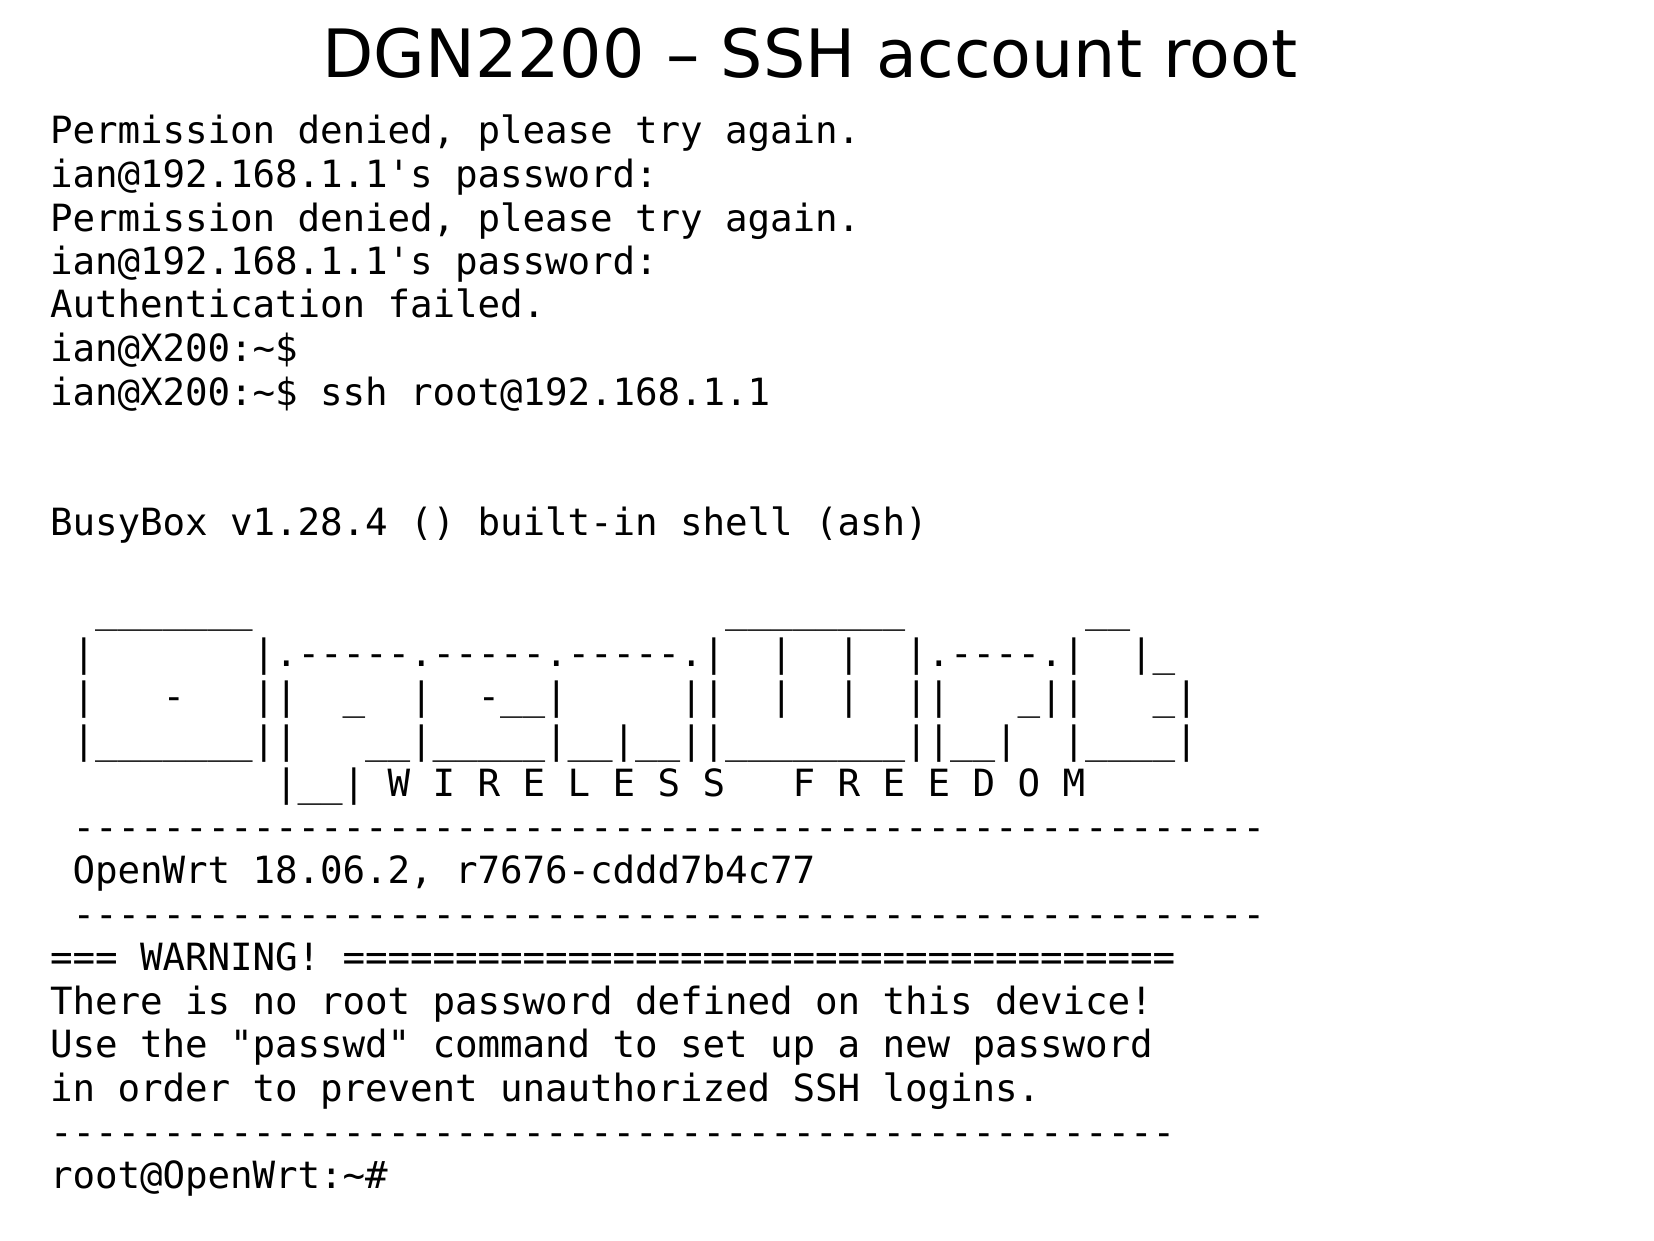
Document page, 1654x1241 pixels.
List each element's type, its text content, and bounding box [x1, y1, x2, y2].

title DGN2200 – SSH account root [0, 2, 1642, 107]
text_box Permission denied, please try again. ian@192.168.1.1's password: Permission denied, please try again. ian@192.168.1.1's password: Authentication failed. ian@X200:~$ ian@X200:~$ ssh root@192.168.1.1 BusyBox v1.28.4 () built-in shell (ash) _______ ________ __ | |.-----.-----.-----.| | | |.----.| |_ | - || _ | -__| || | | || _|| _| |_______|| __|_____|__|__||________||__| |____| |__| W I R E L E S S F R E E D O M ----------------------------------------------------- OpenWrt 18.06.2, r7676-cddd7b4c77 ----------------------------------------------------- === WARNING! ===================================== There is no root password defined on this device! Use the "passwd" command to set up a new password in order to prevent unauthorized SSH logins. -------------------------------------------------- root@OpenWrt:~# [35, 101, 1607, 1205]
